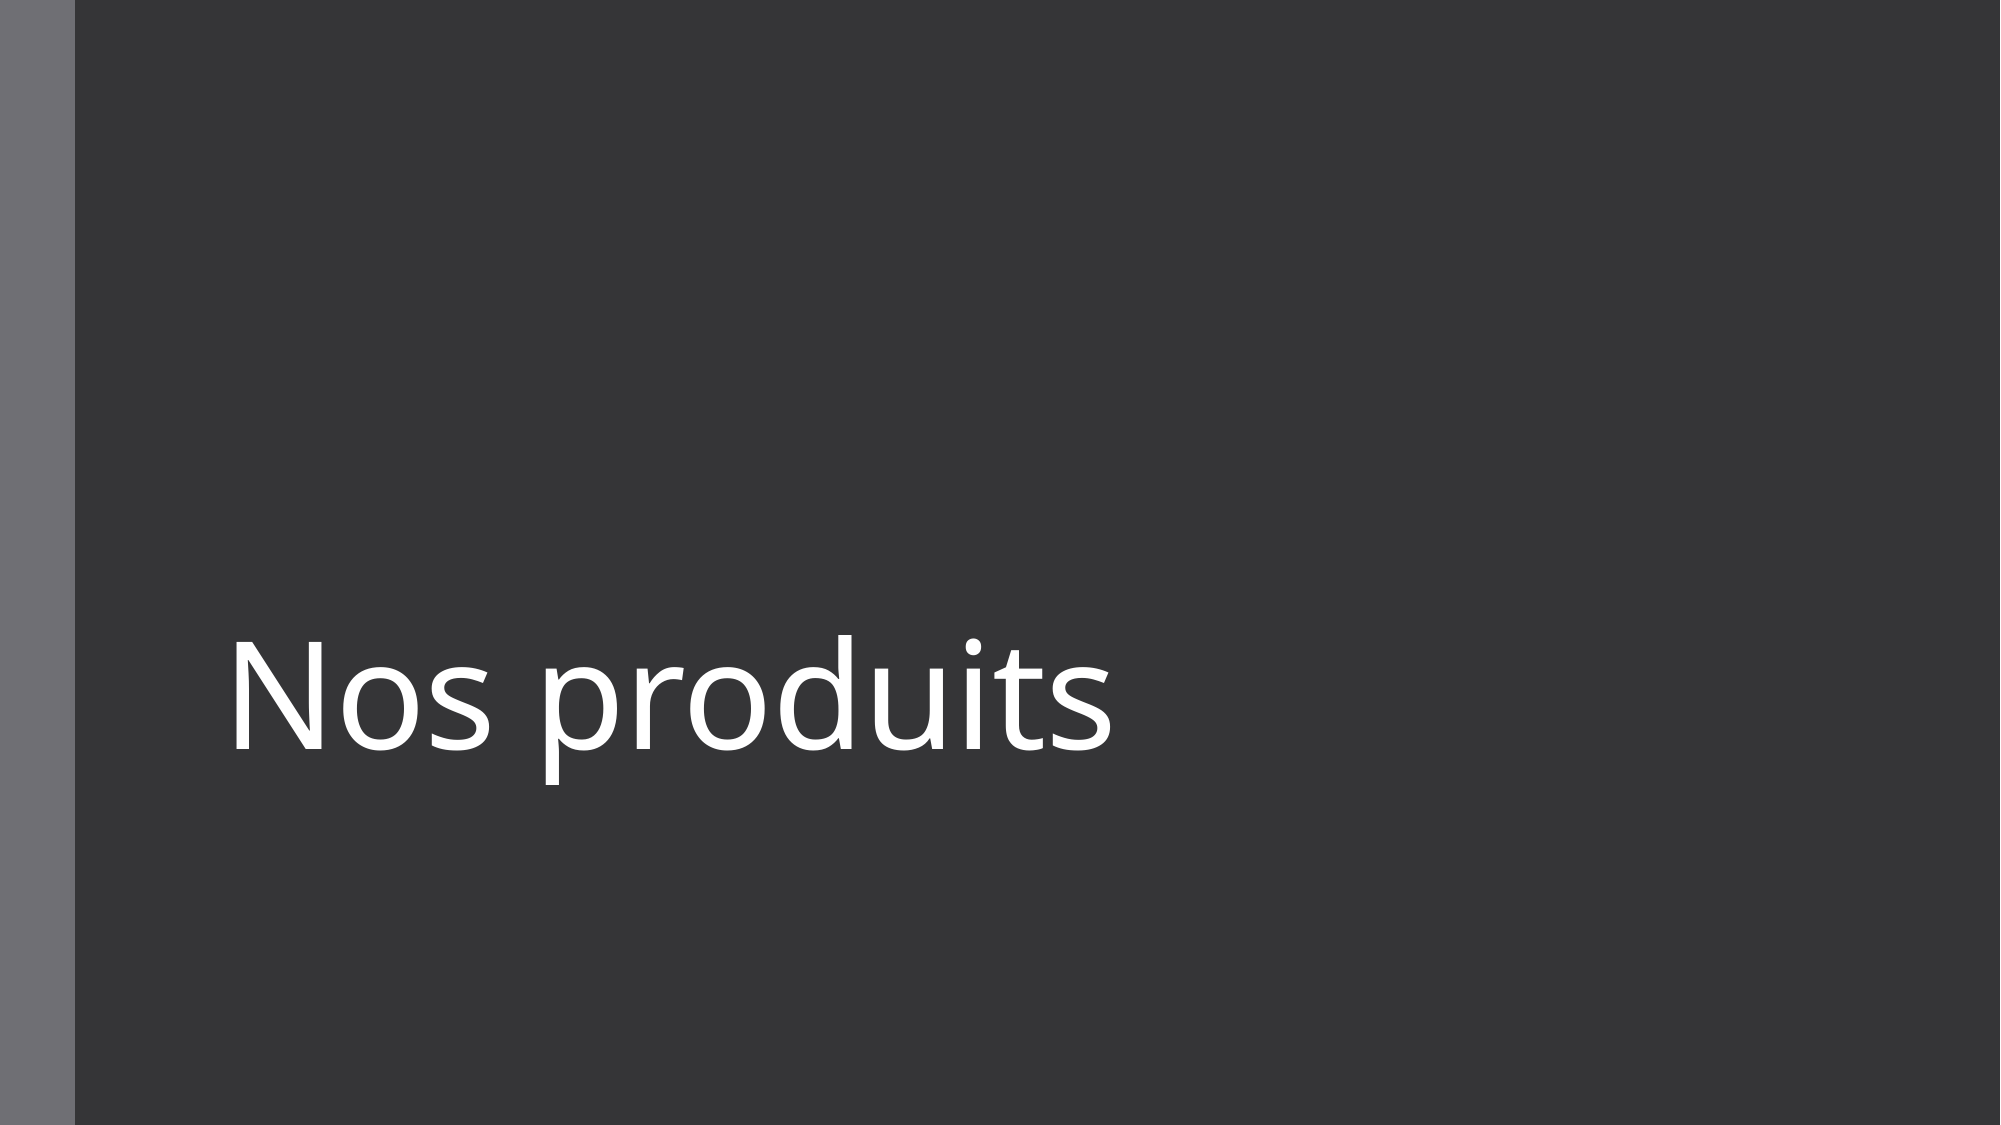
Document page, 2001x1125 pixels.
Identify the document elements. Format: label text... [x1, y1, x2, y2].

title Nos produits [206, 124, 1752, 788]
